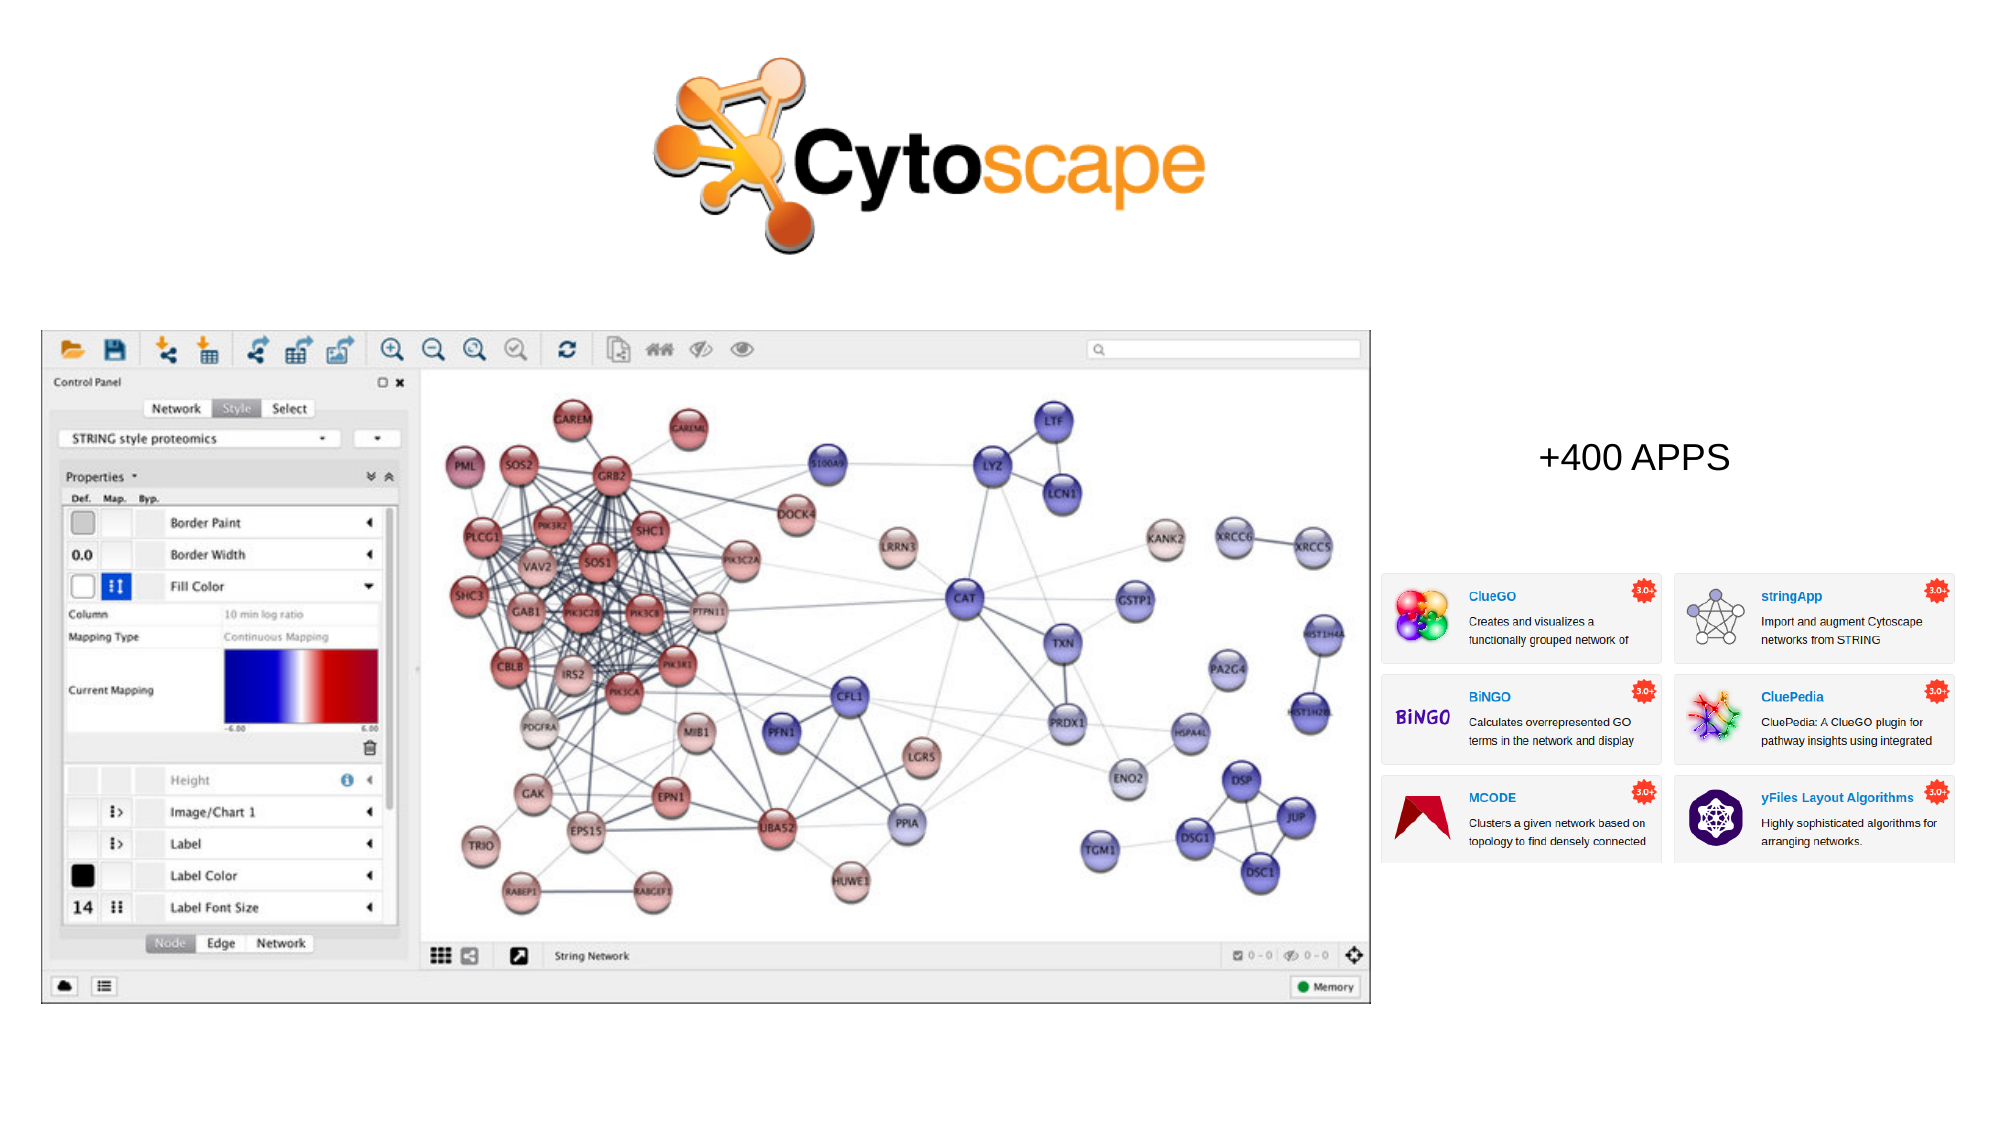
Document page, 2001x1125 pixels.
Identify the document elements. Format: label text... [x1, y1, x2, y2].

picture [41, 330, 1371, 1004]
picture [637, 45, 1220, 272]
text_box +400 APPS [1523, 425, 1746, 482]
picture [1375, 566, 1996, 863]
